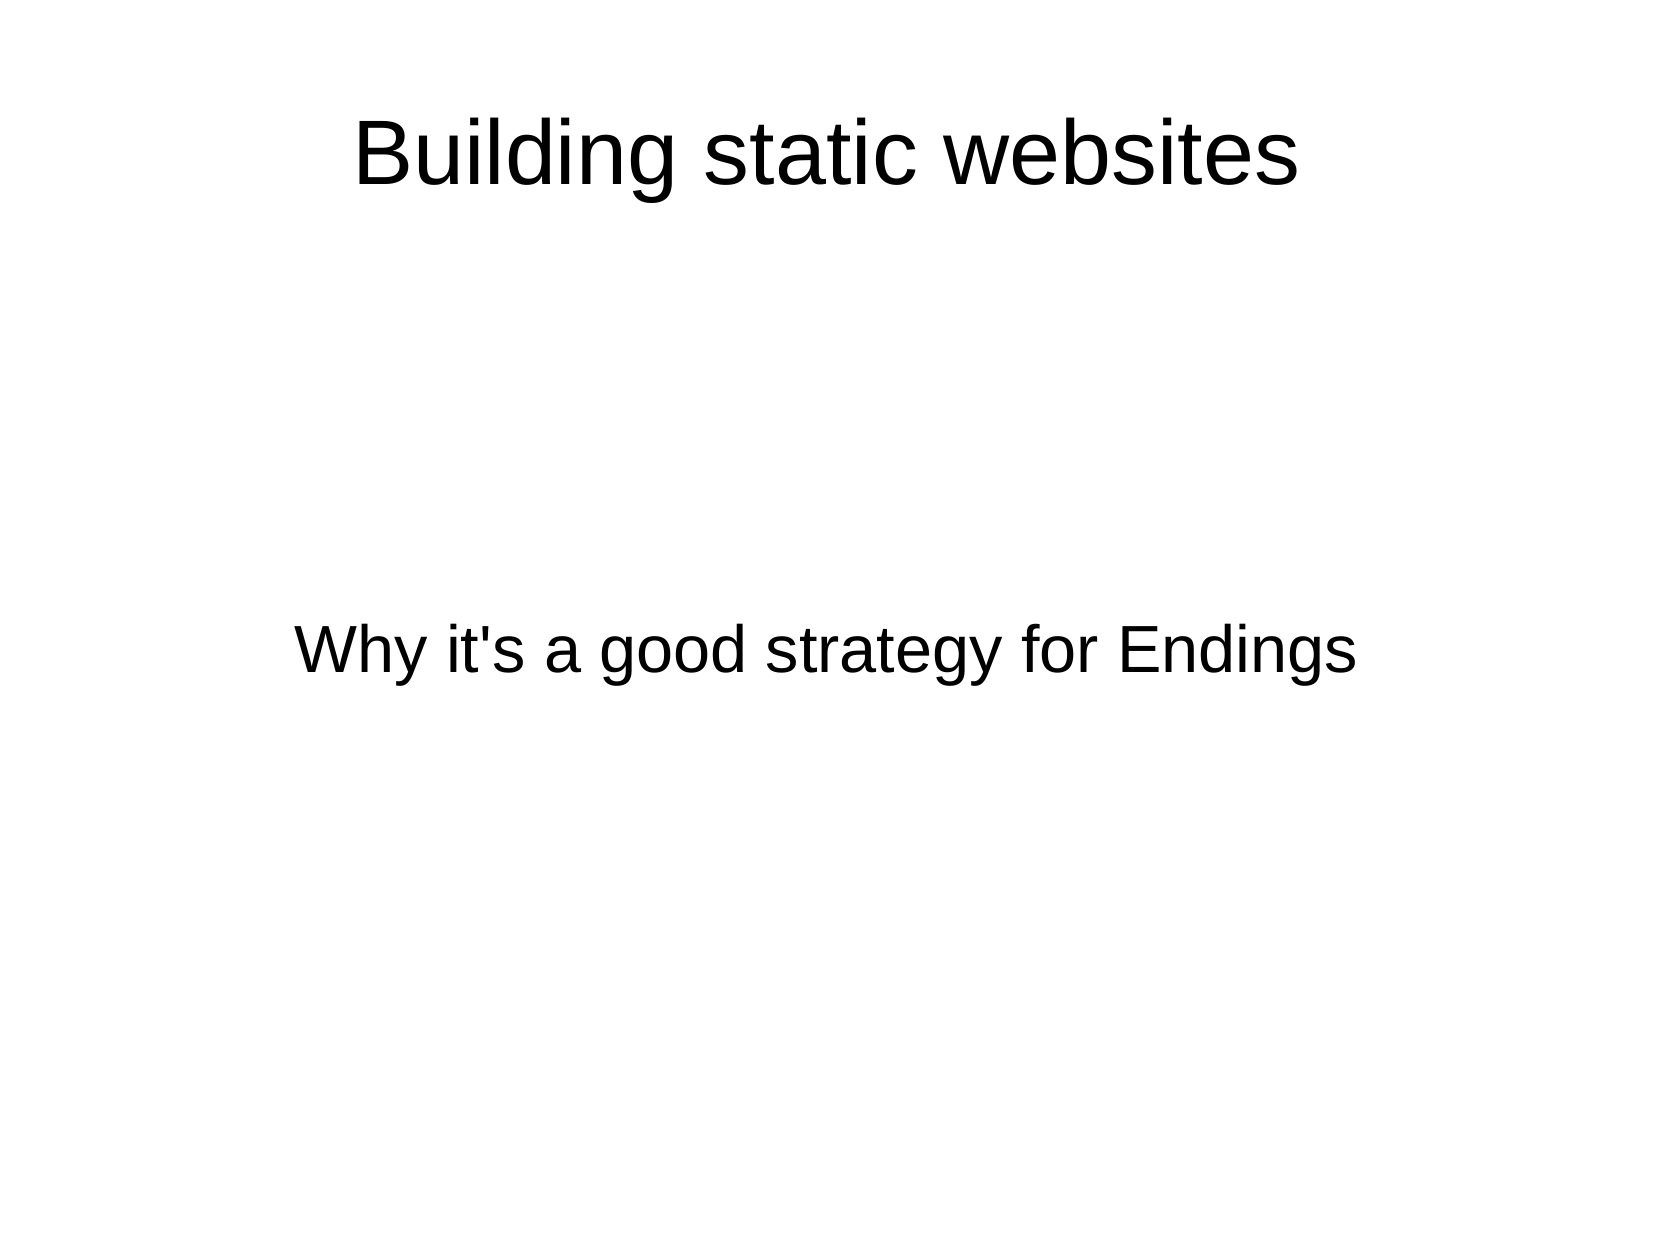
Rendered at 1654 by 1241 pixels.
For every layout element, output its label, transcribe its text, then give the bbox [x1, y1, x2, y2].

subtitle Why it's a good strategy for Endings [82, 290, 1571, 1010]
title Building static websites [82, 49, 1571, 257]
